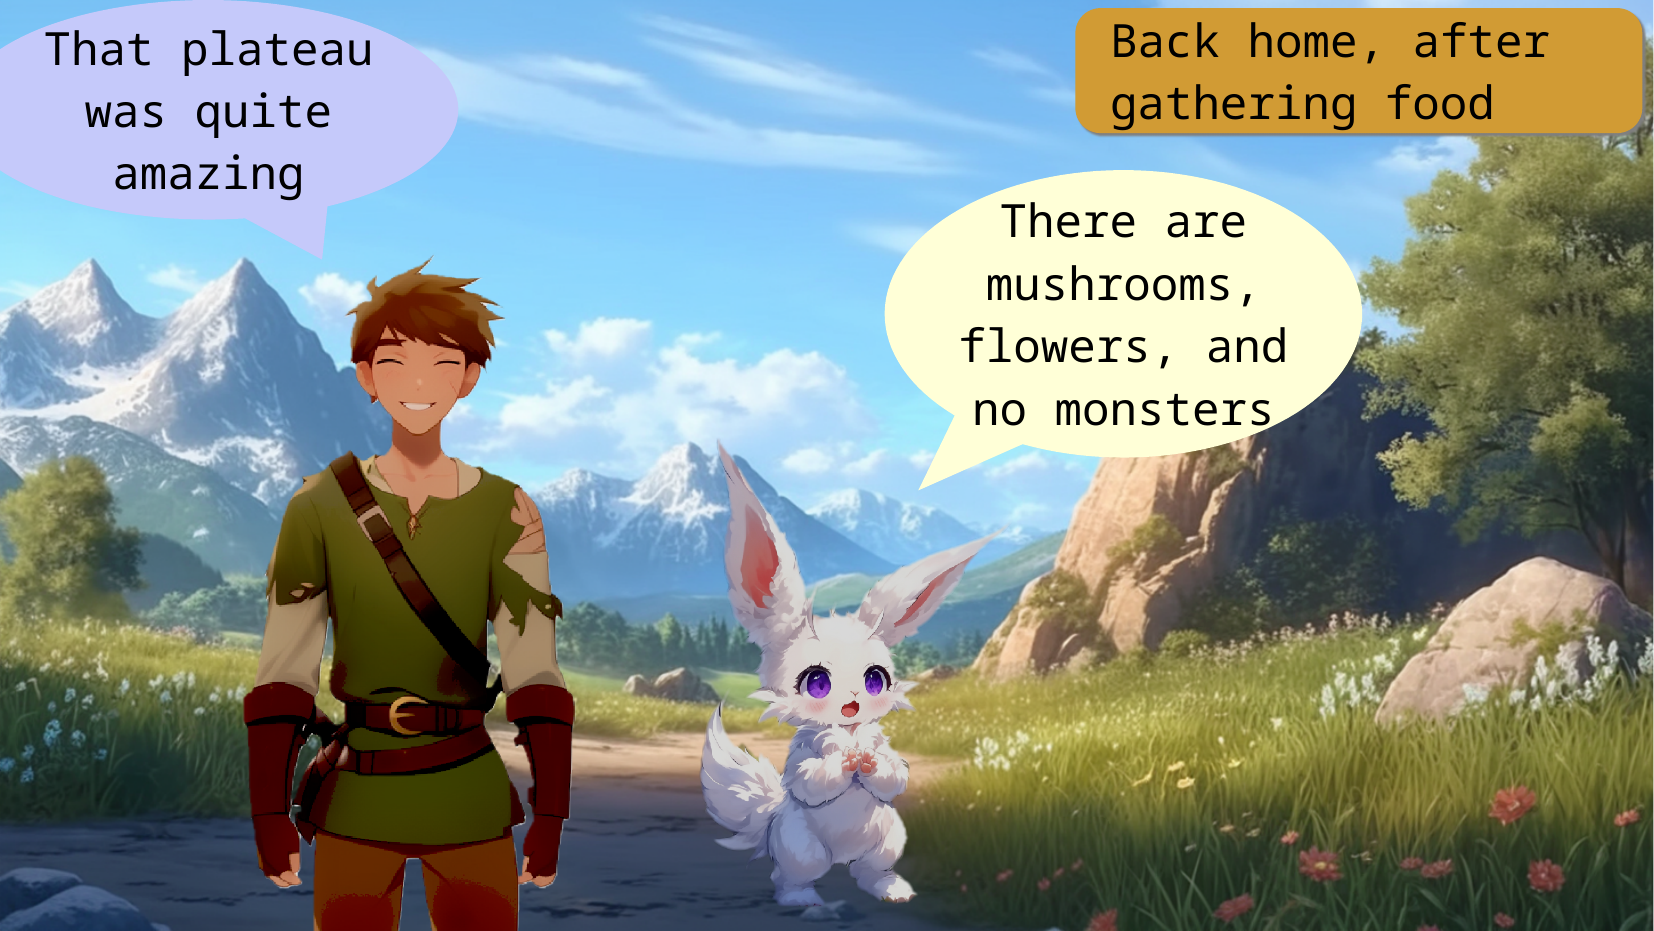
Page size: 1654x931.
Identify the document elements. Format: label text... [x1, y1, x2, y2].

picture [0, 0, 175, 48]
picture [0, 0, 1654, 931]
text_box That plateau was quite amazing [0, 0, 459, 253]
text_box Back home, after gathering food [1075, 8, 1643, 134]
text_box There are mushrooms, flowers, and no monsters [884, 170, 1363, 491]
